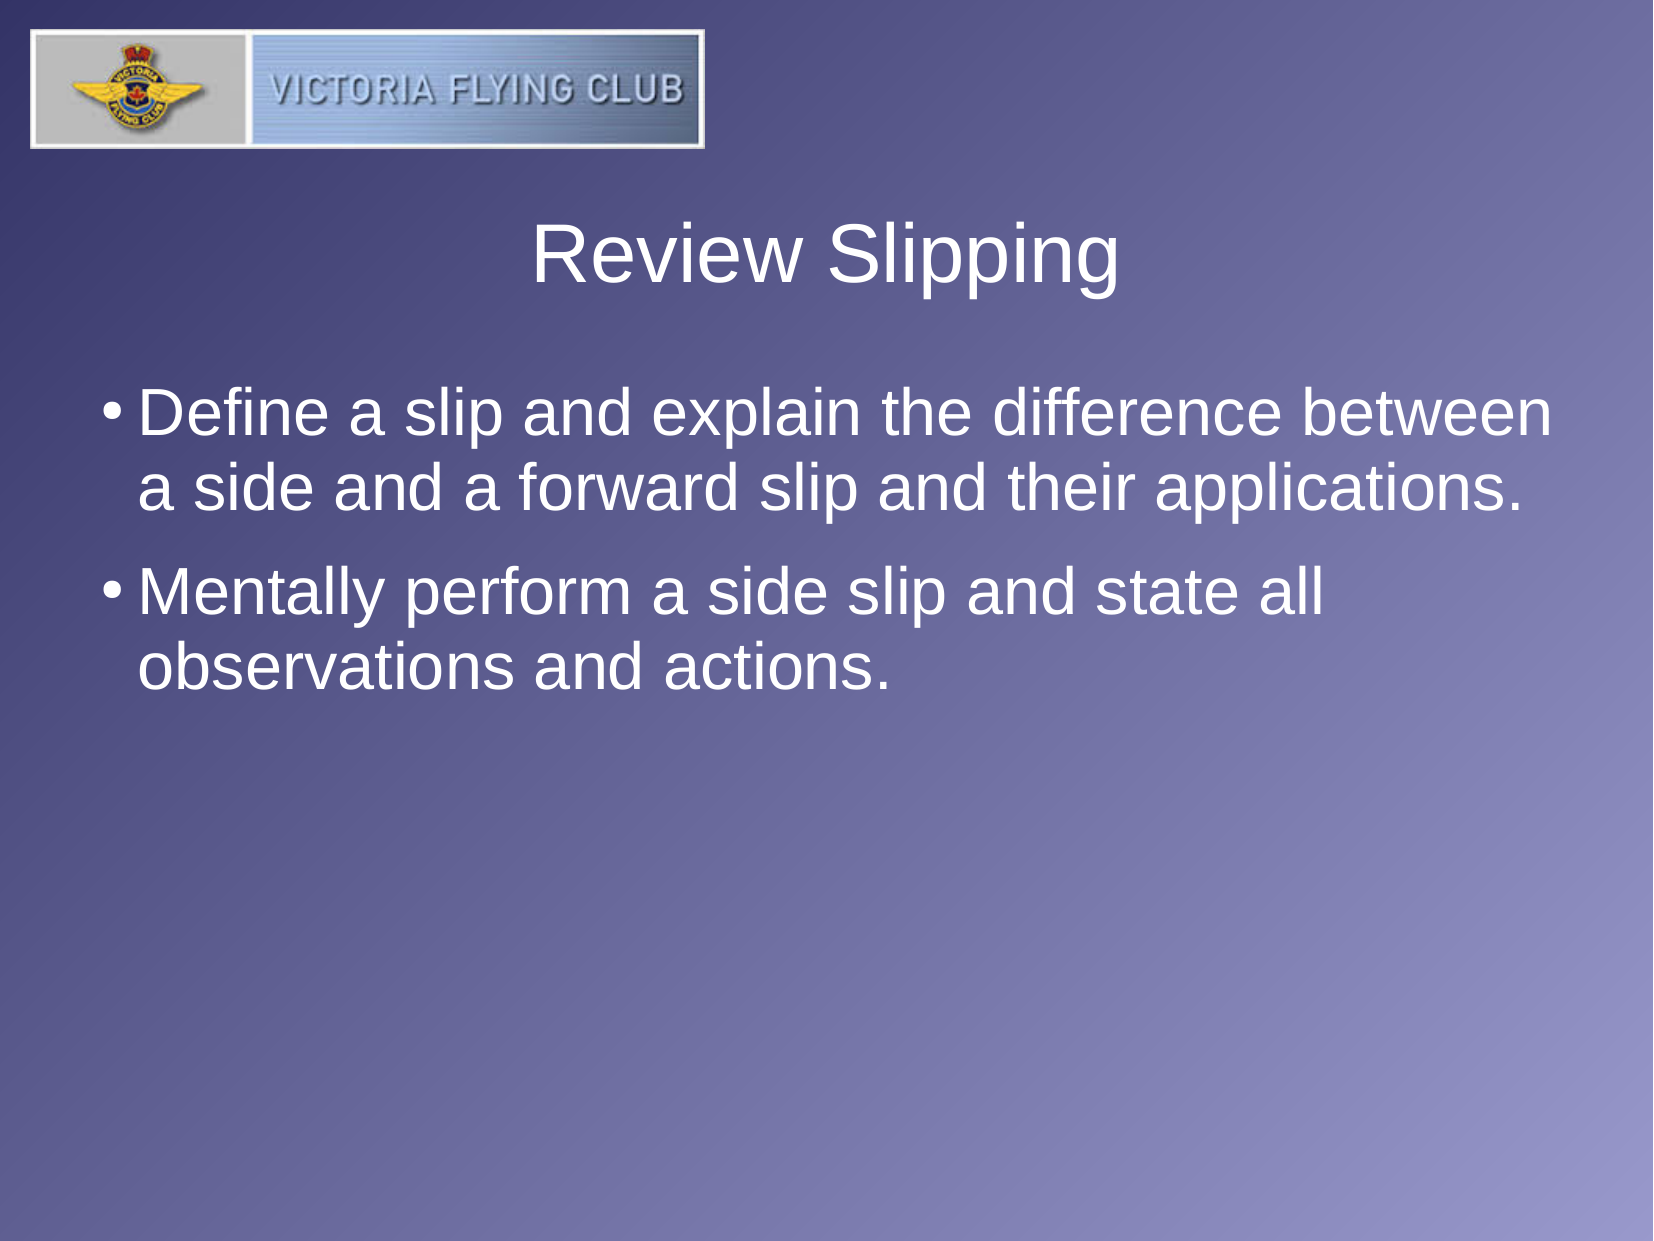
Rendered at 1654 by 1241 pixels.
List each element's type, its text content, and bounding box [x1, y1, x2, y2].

title Review Slipping [82, 150, 1571, 358]
list Define a slip and explain the difference between a side and a forward slip and their applications. Mentally perform a side slip and state all observations and actions. [82, 375, 1571, 1095]
picture [30, 29, 705, 149]
